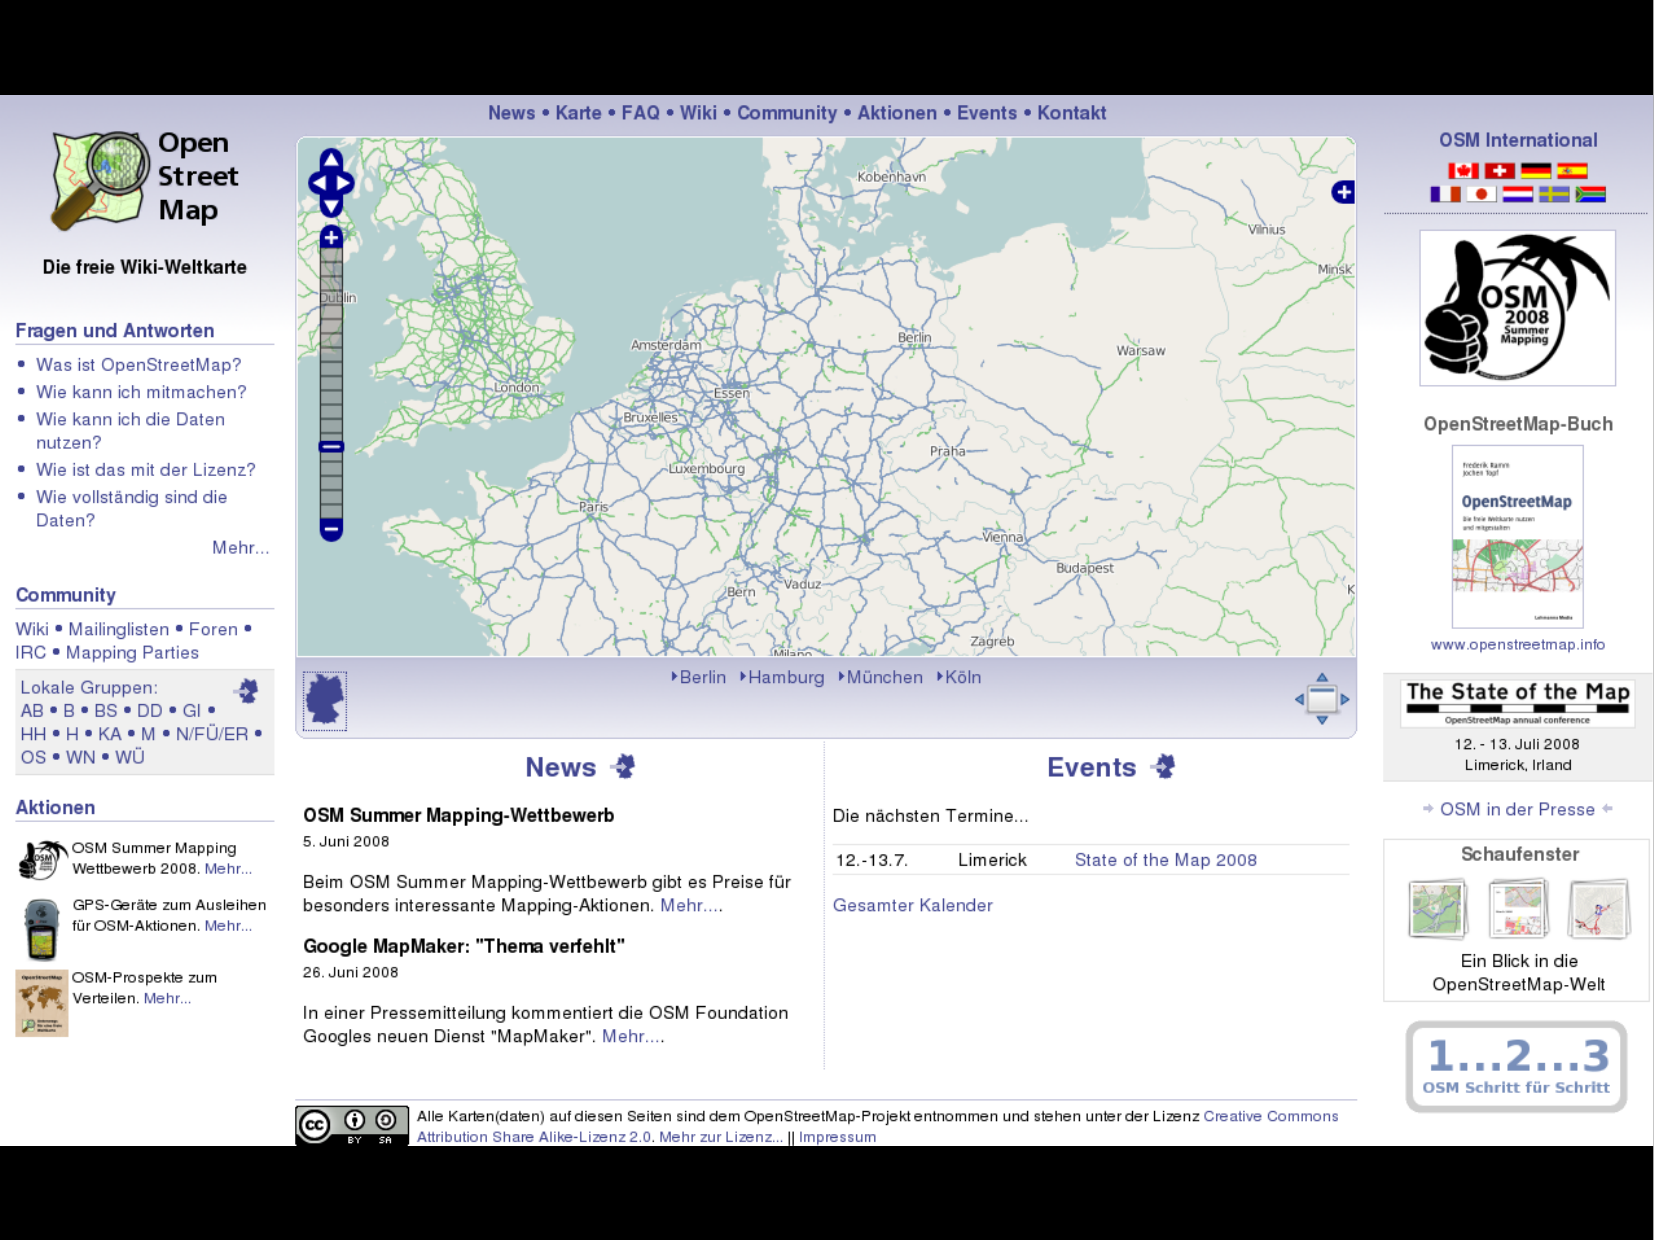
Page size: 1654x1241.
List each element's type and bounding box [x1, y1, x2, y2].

picture [0, 95, 1654, 1146]
